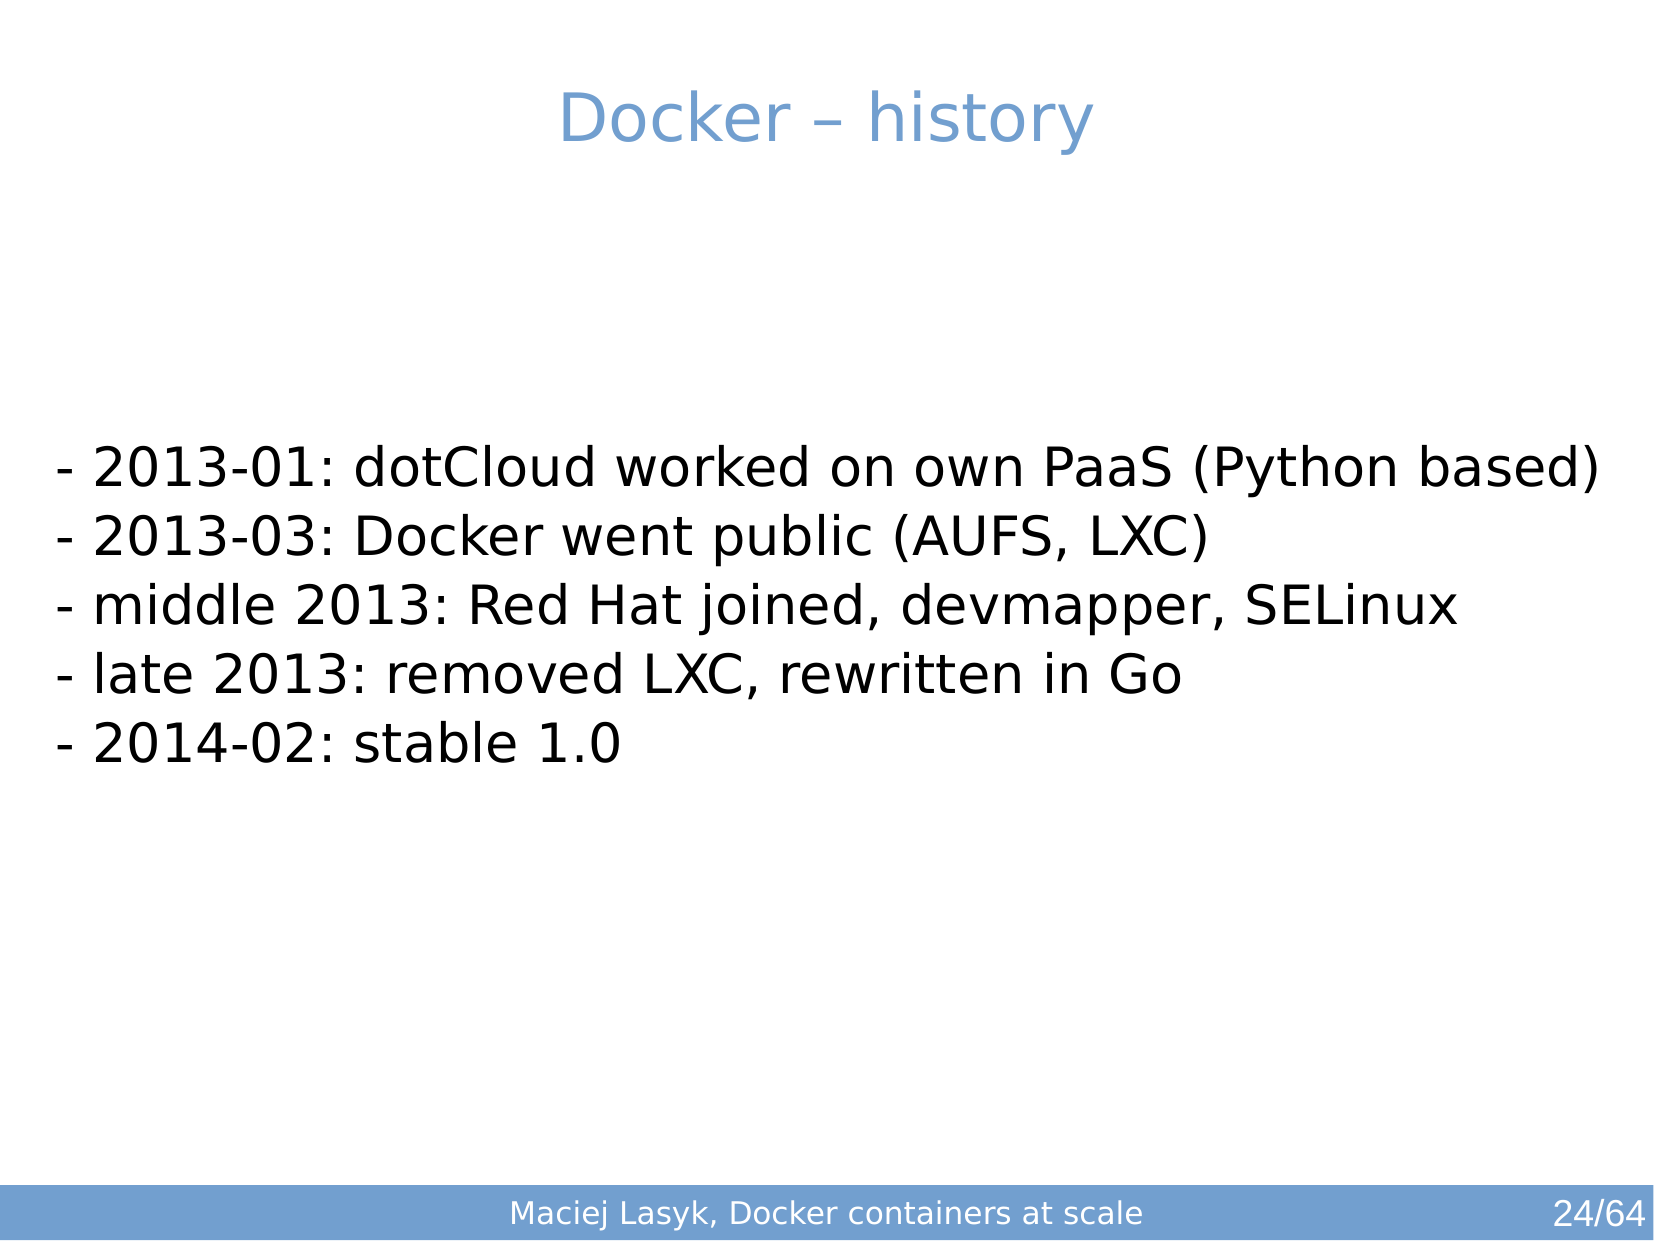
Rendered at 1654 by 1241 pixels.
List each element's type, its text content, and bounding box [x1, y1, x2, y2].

text_box - 2013-01: dotCloud worked on own PaaS (Python based) - 2013-03: Docker went public (AUFS, LXC) - middle 2013: Red Hat joined, devmapper, SELinux - late 2013: removed LXC, rewritten in Go - 2014-02: stable 1.0 [40, 428, 1621, 783]
text_box [0, 1185, 1527, 1241]
text_box Docker – history [542, 72, 1112, 166]
text_box 24/64 [1527, 1185, 1654, 1241]
text_box Maciej Lasyk, Docker containers at scale [494, 1188, 1160, 1240]
